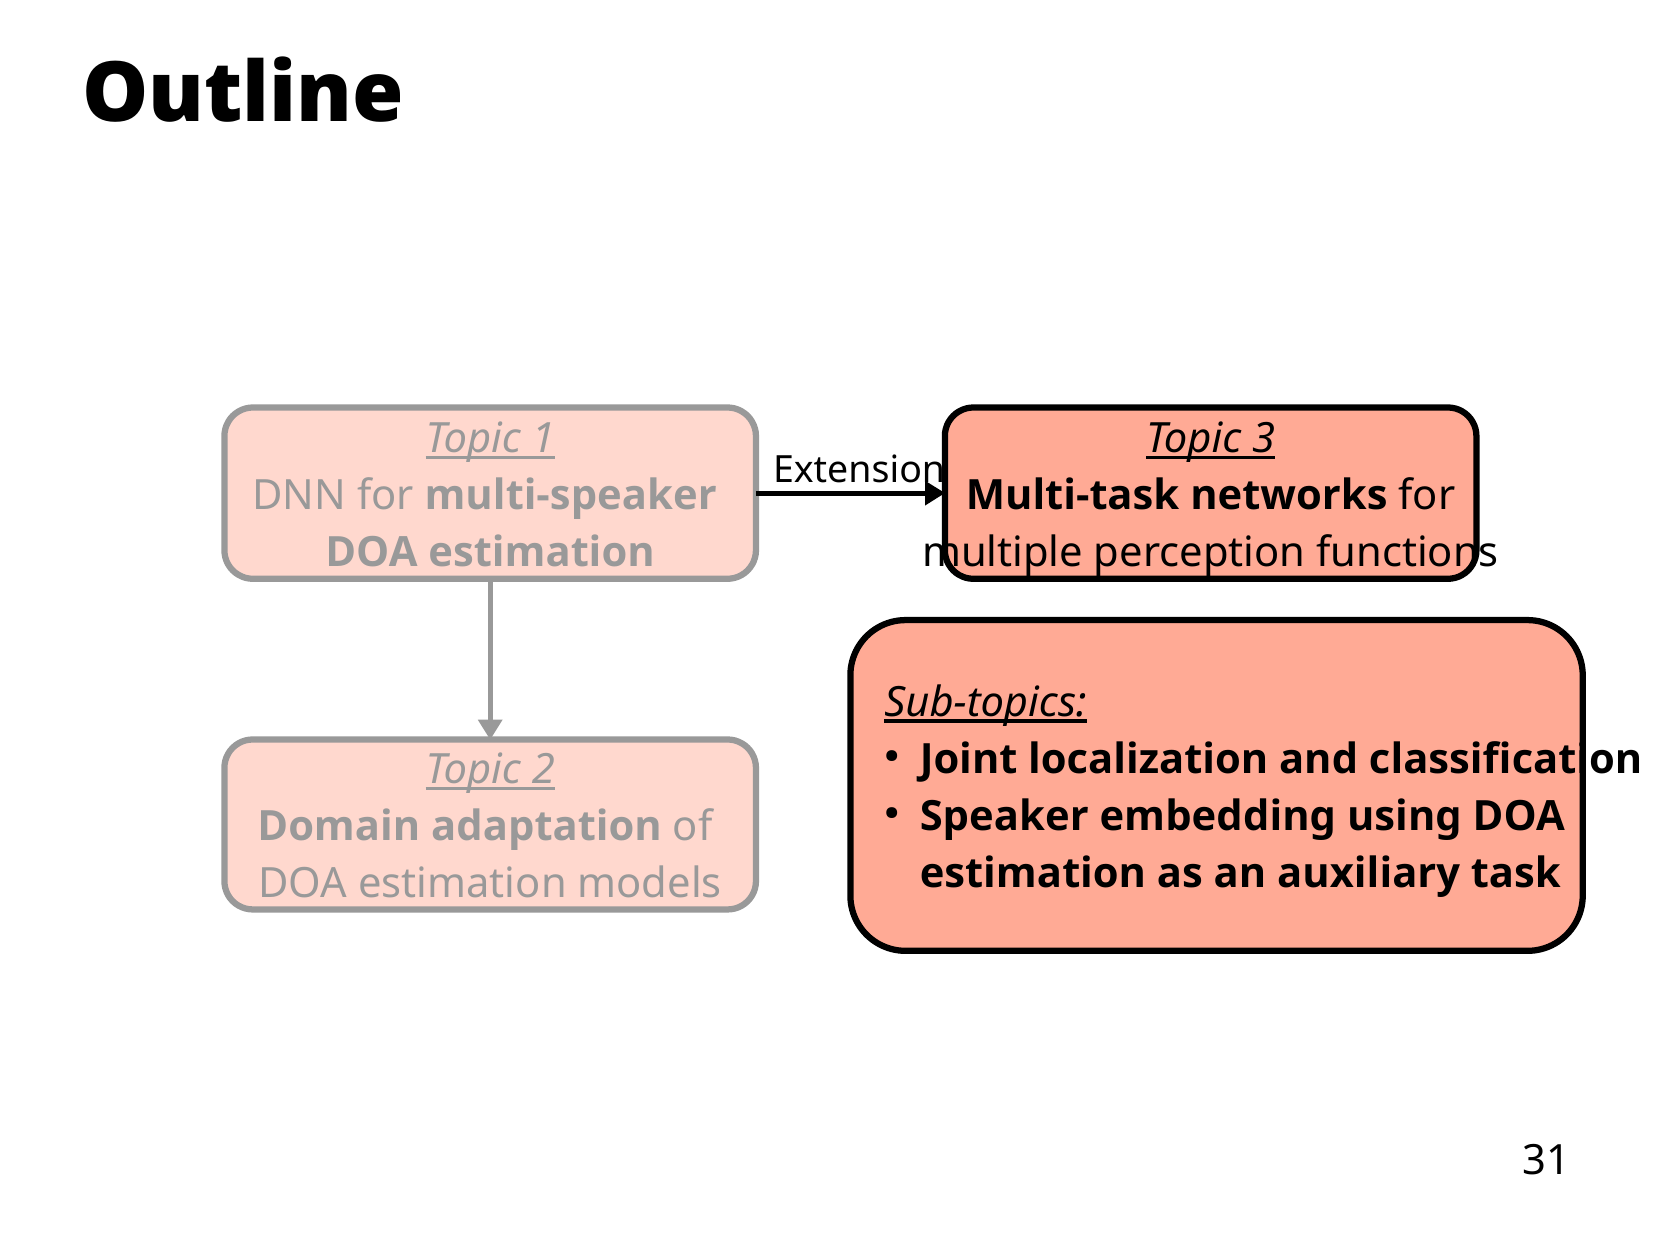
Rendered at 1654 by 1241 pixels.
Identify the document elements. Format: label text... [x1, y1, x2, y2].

text_box Sub-topics: Joint localization and classification Speaker embedding using DOA estimation as an auxiliary task [850, 620, 1583, 951]
text_box Topic 2 Domain adaptation of DOA estimation models [224, 739, 756, 910]
title Outline [82, 37, 1571, 143]
text_box Topic 3 Multi-task networks for multiple perception functions [944, 407, 1477, 579]
text_box Topic 1 DNN for multi-speaker DOA estimation [224, 407, 756, 579]
